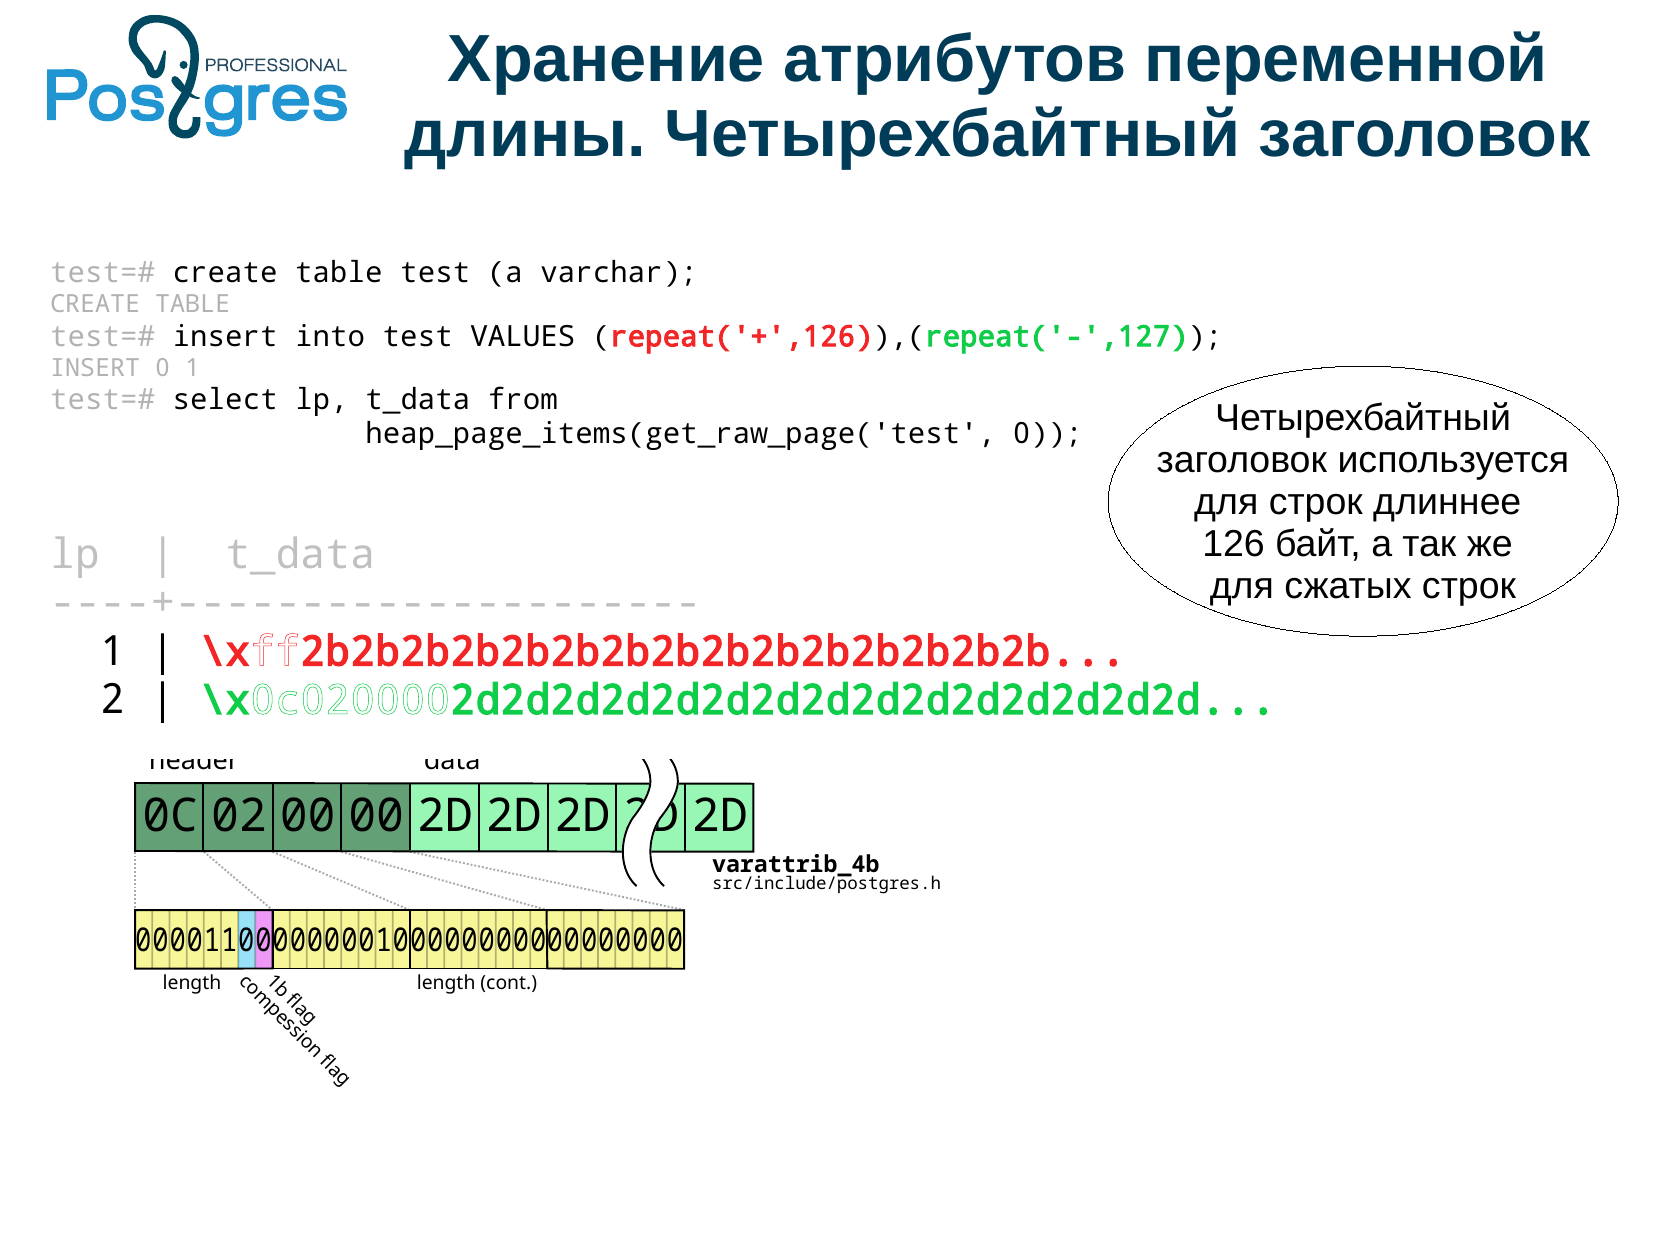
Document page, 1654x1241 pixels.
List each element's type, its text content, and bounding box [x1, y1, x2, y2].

text_box lp | t_data ----+--------------------- 1 | \xff2b2b2b2b2b2b2b2b2b2b2b2b2b2b2b... 2 | \x0c0200002d2d2d2d2d2d2d2d2d2d2d2d2d2d2d... [35, 522, 1469, 780]
text_box test=# create table test (a varchar); CREATE TABLE test=# insert into test VALUES (repeat('+',126)),(repeat('-',127)); INSERT 0 1 test=# select lp, t_data from heap_page_items(get_raw_page('test', 0)); [35, 248, 1476, 459]
picture [104, 759, 1063, 1217]
text_box Четырехбайтный заголовок используется для строк длиннее 126 байт, а так же для сжатых строк [1108, 366, 1619, 637]
title Хранение атрибутов переменной длины. Четырехбайтный заголовок [389, 20, 1607, 171]
